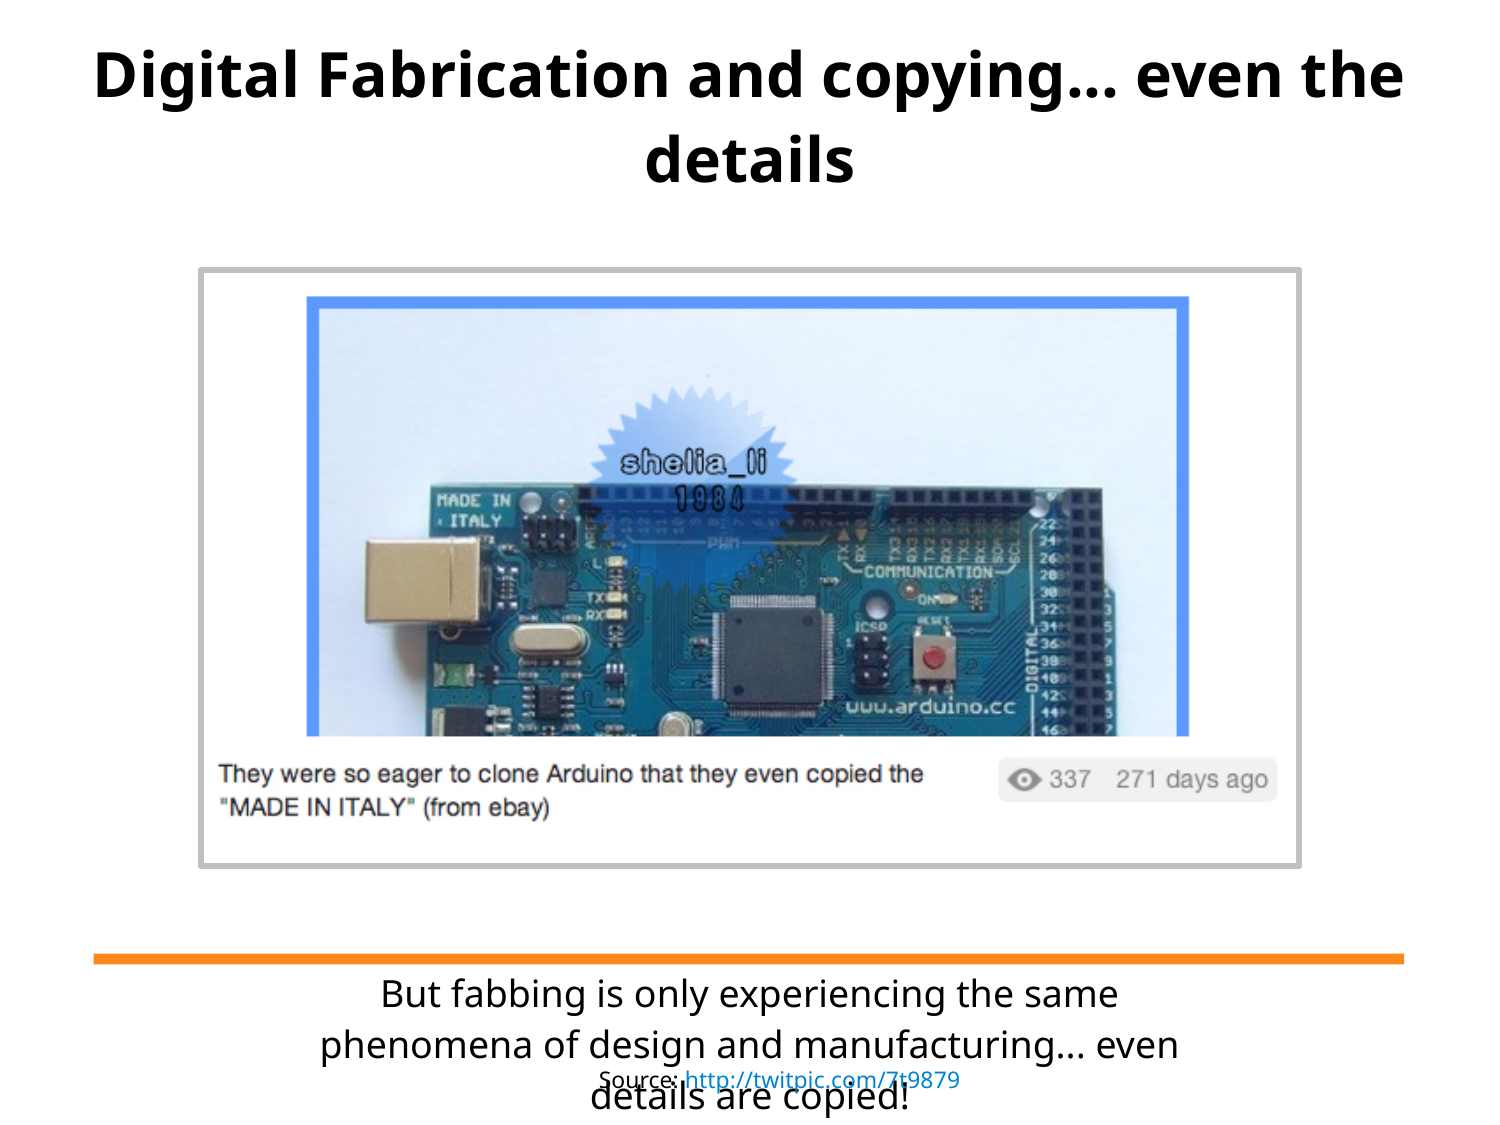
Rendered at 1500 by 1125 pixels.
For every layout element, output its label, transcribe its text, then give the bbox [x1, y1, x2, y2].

text_box Source: http://twitpic.com/7t9879 [583, 1056, 945, 1101]
picture [0, 0, 1500, 1125]
text_box But fabbing is only experiencing the same phenomena of design and manufacturing... even details are copied! [261, 960, 1239, 1073]
title Digital Fabrication and copying... even the details [75, 44, 1426, 188]
